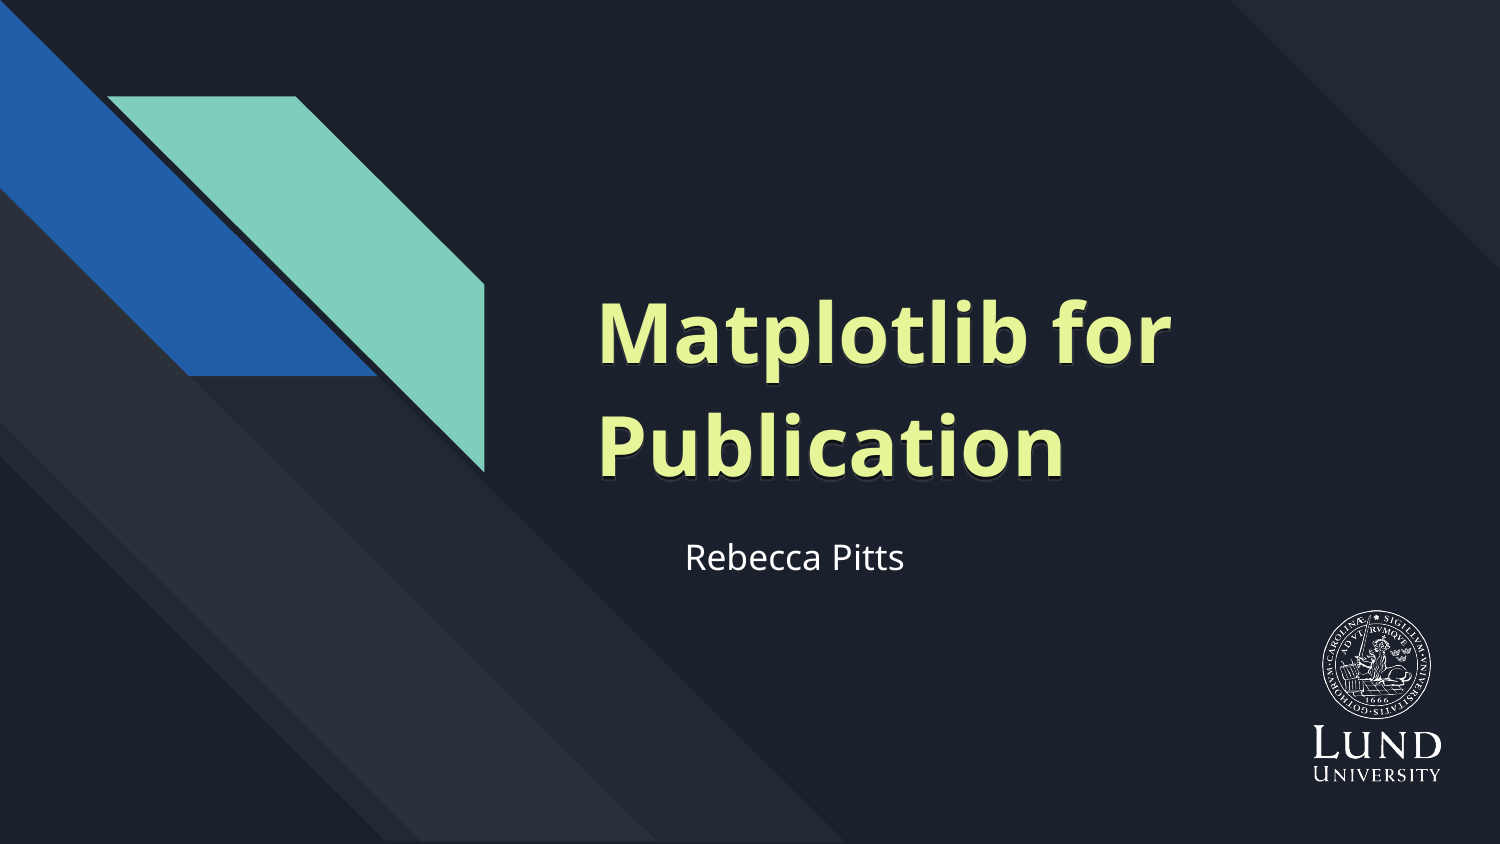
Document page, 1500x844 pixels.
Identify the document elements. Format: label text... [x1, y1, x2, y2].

picture [1313, 600, 1451, 795]
subtitle Rebecca Pitts [669, 517, 924, 601]
title Matplotlib for Publication [580, 258, 1314, 518]
